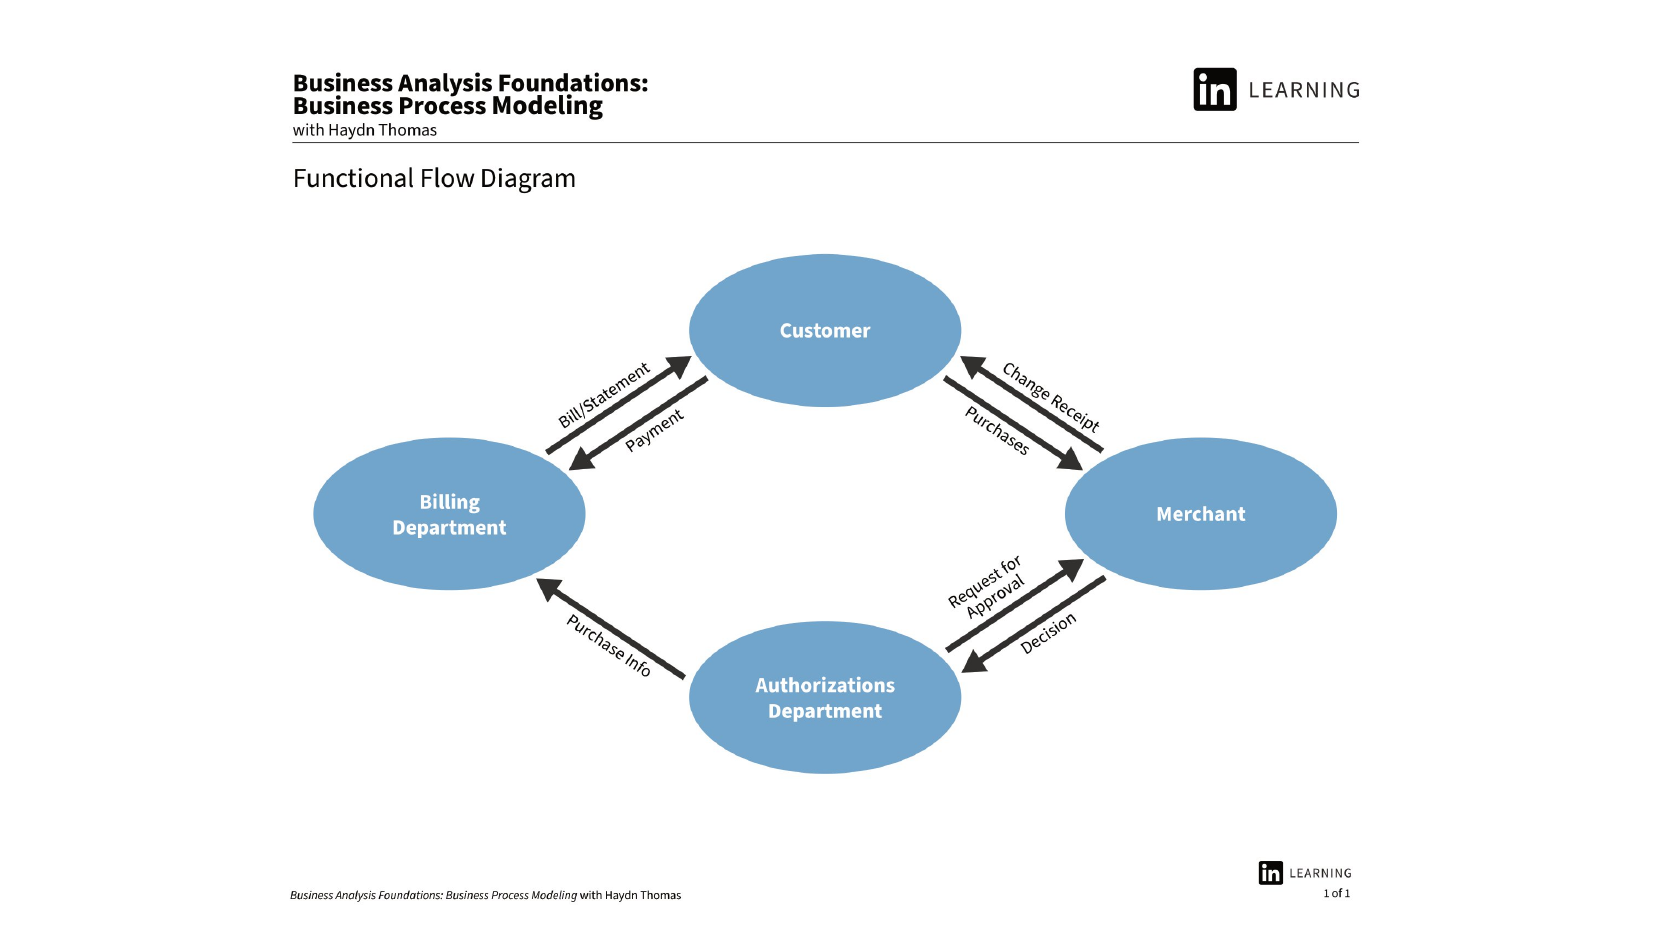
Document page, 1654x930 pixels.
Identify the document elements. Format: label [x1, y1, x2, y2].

picture [223, 0, 1427, 930]
